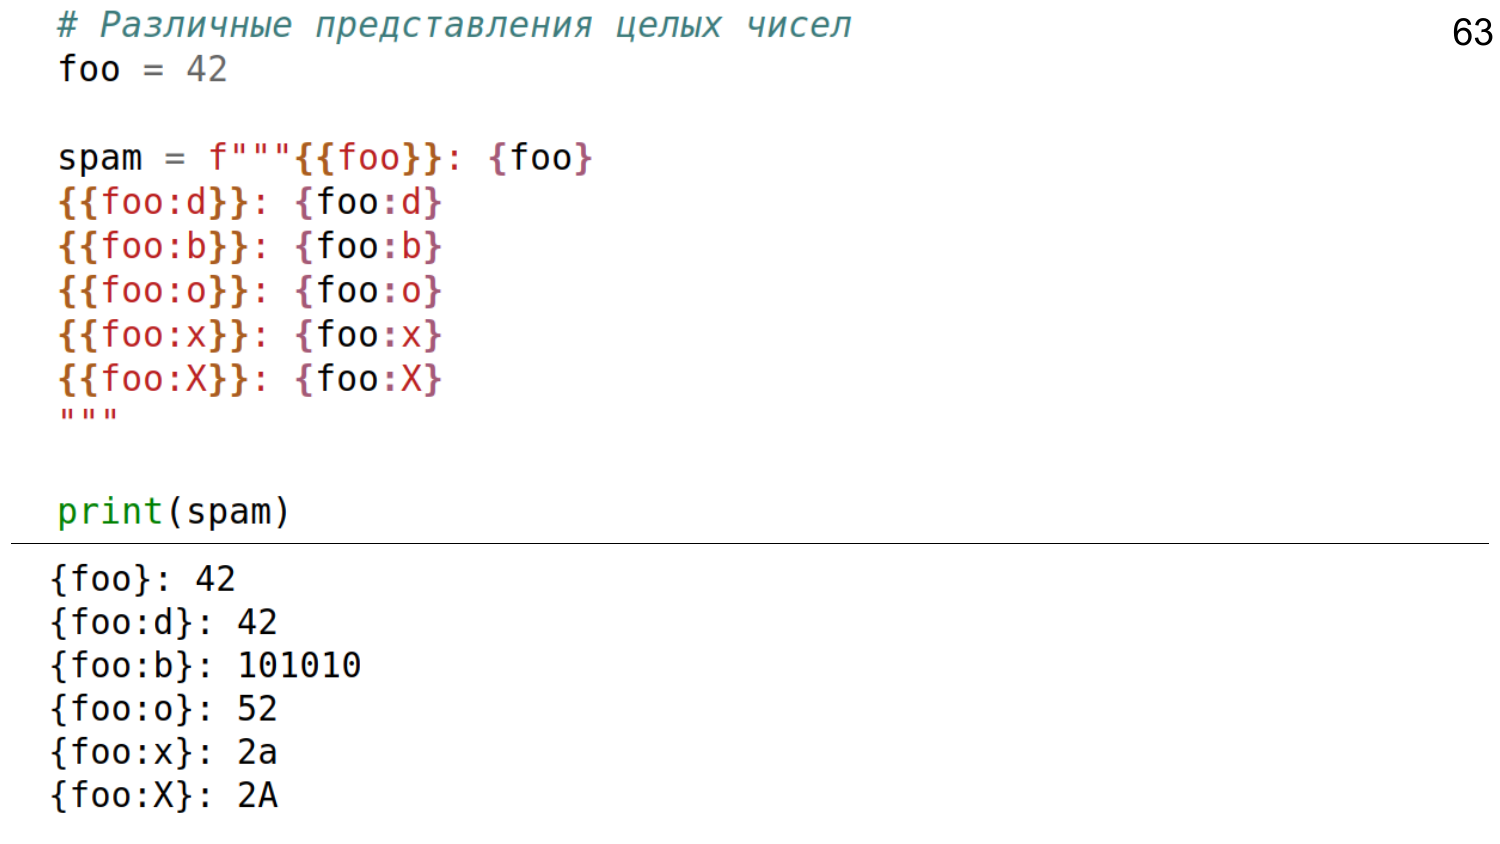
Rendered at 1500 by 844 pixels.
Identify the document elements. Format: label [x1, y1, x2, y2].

picture [47, 0, 862, 543]
picture [47, 550, 368, 827]
